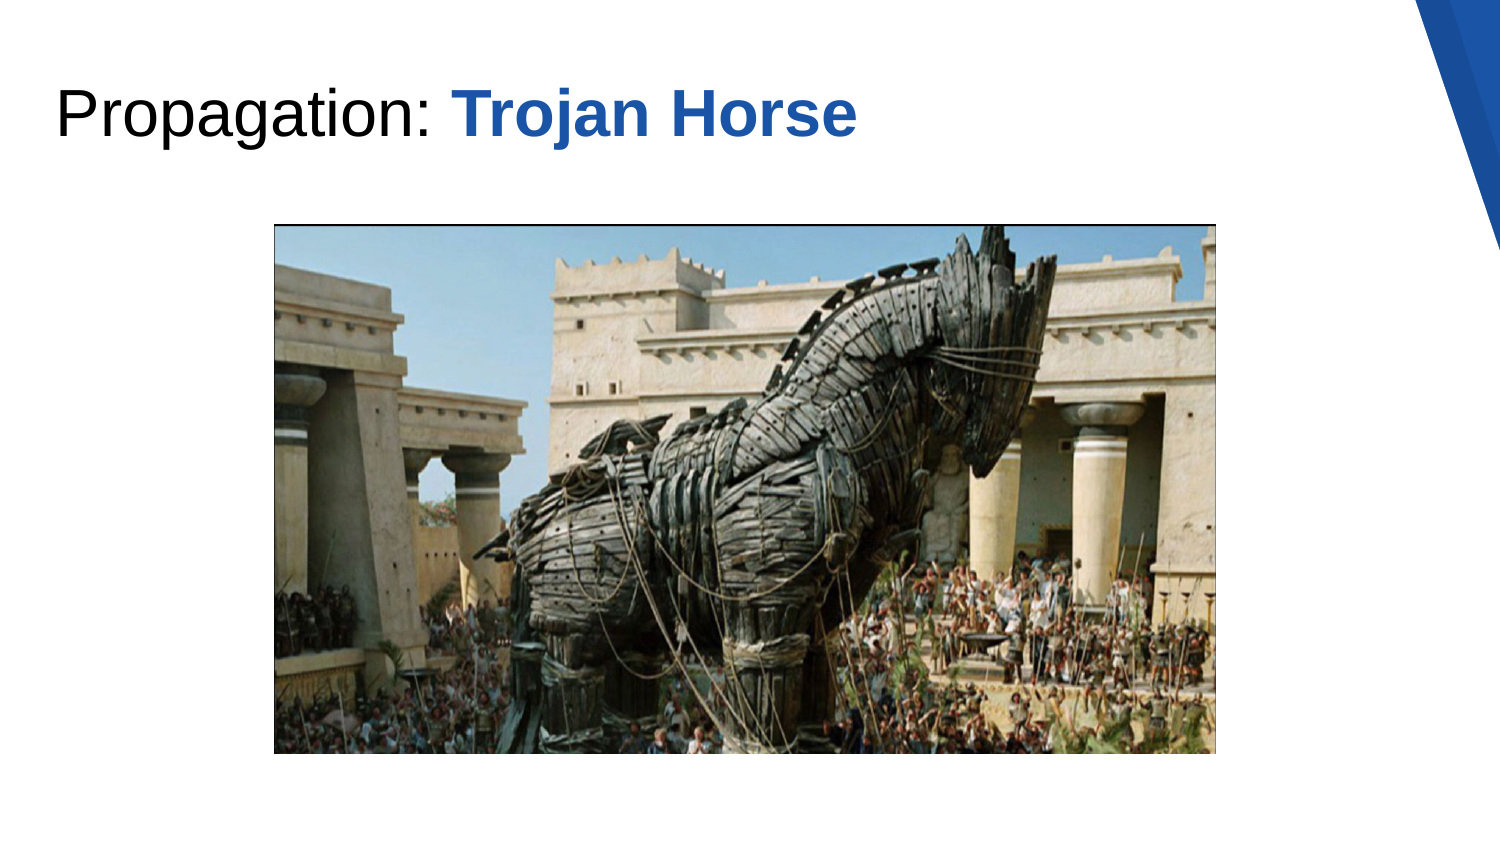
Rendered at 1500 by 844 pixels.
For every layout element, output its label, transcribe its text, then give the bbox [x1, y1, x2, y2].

title Propagation: Trojan Horse [40, 97, 1231, 166]
picture [274, 224, 1216, 754]
